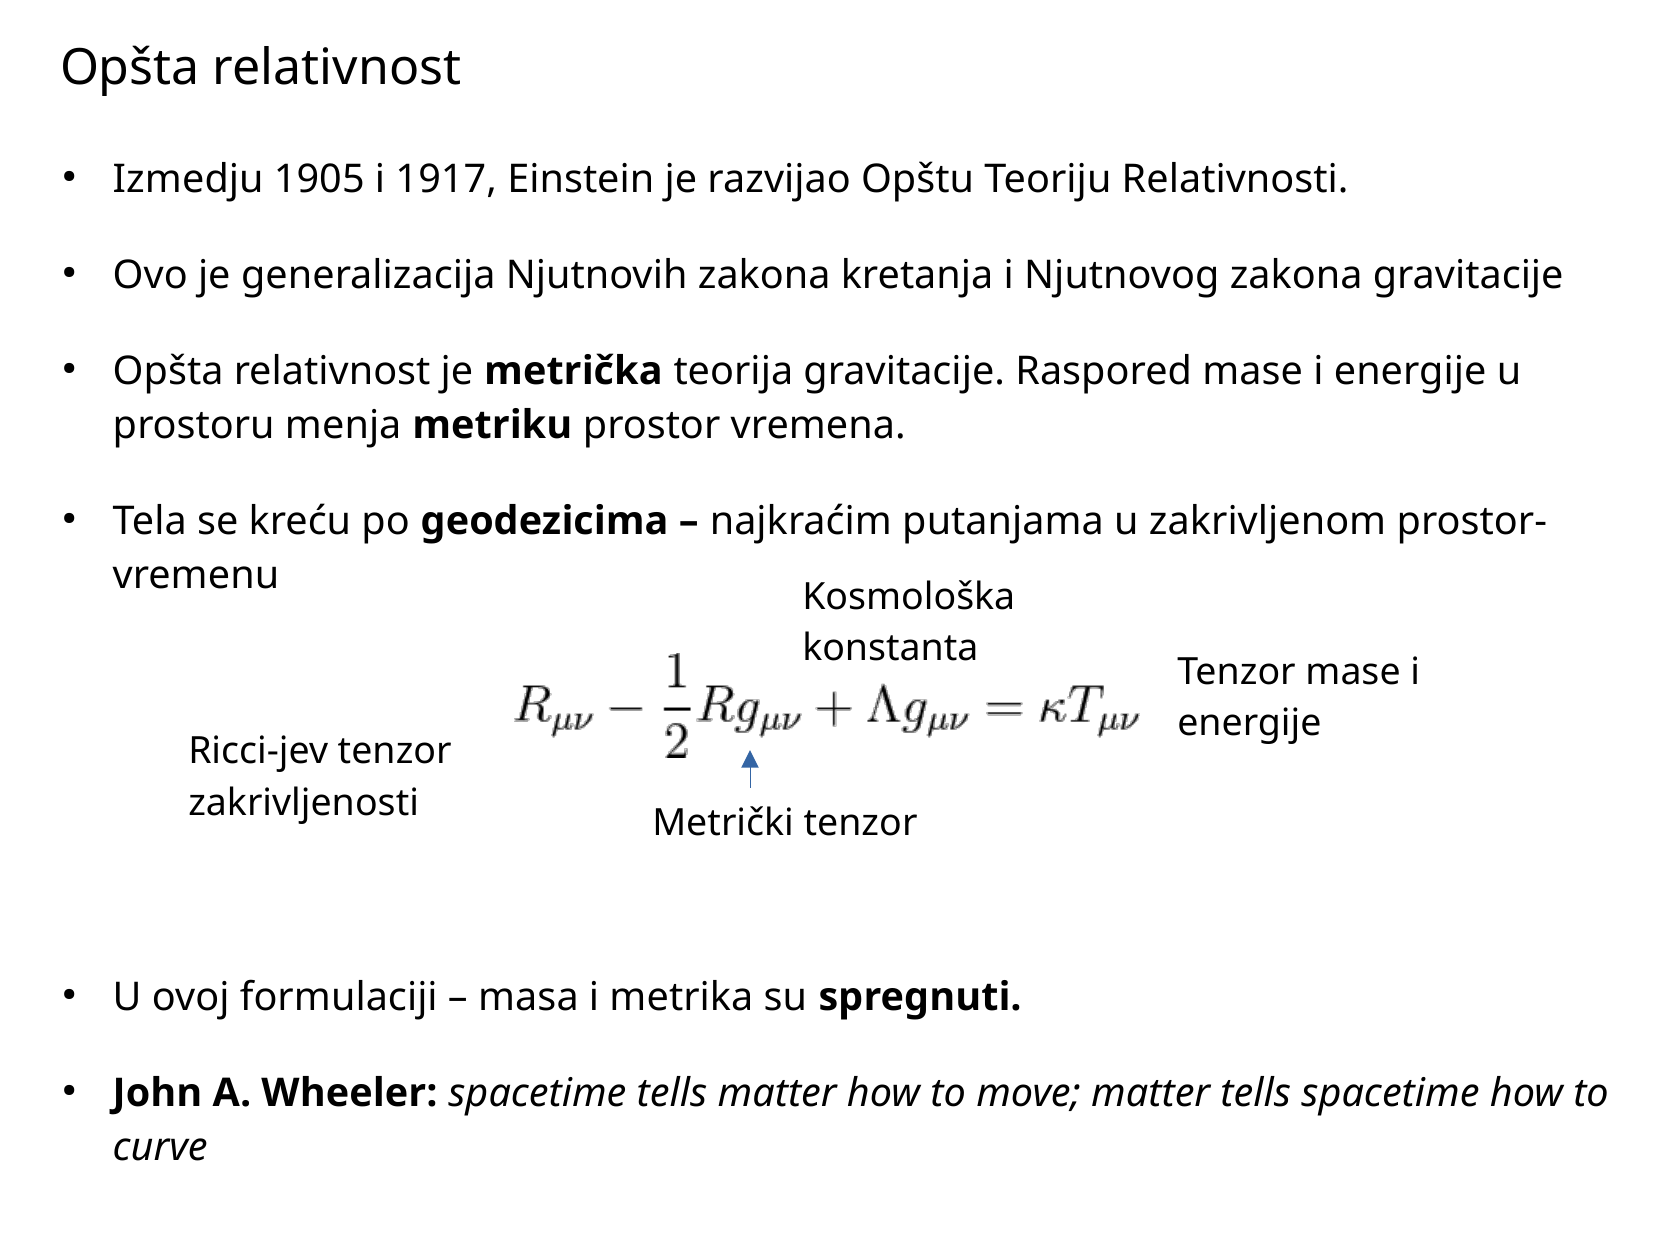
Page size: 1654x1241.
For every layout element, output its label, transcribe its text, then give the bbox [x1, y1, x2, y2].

text_box Ricci-jev tenzor zakrivljenosti [173, 716, 474, 821]
text_box Metrički tenzor [637, 788, 938, 848]
text_box Tenzor mase i energije [1162, 637, 1463, 742]
title Opšta relativnost [59, 17, 1648, 113]
text_box Kosmološka konstanta [787, 562, 1088, 667]
list Izmedju 1905 i 1917, Einstein je razvijao Opštu Teoriju Relativnosti. Ovo je generalizacija Njutnovih zakona kretanja i Njutnovog zakona gravitacije Opšta relativnost je metrička teorija gravitacije. Raspored mase i energije u prostoru menja metriku prostor vremena. Tela se kreću po geodezicima – najkraćim putanjama u zakrivljenom prostor-vremenu U ovoj formulaciji – masa i metrika su spregnuti. John A. Wheeler: spacetime tells matter how to move; matter tells spacetime how to curve [45, 150, 1635, 1173]
picture [514, 653, 1140, 758]
